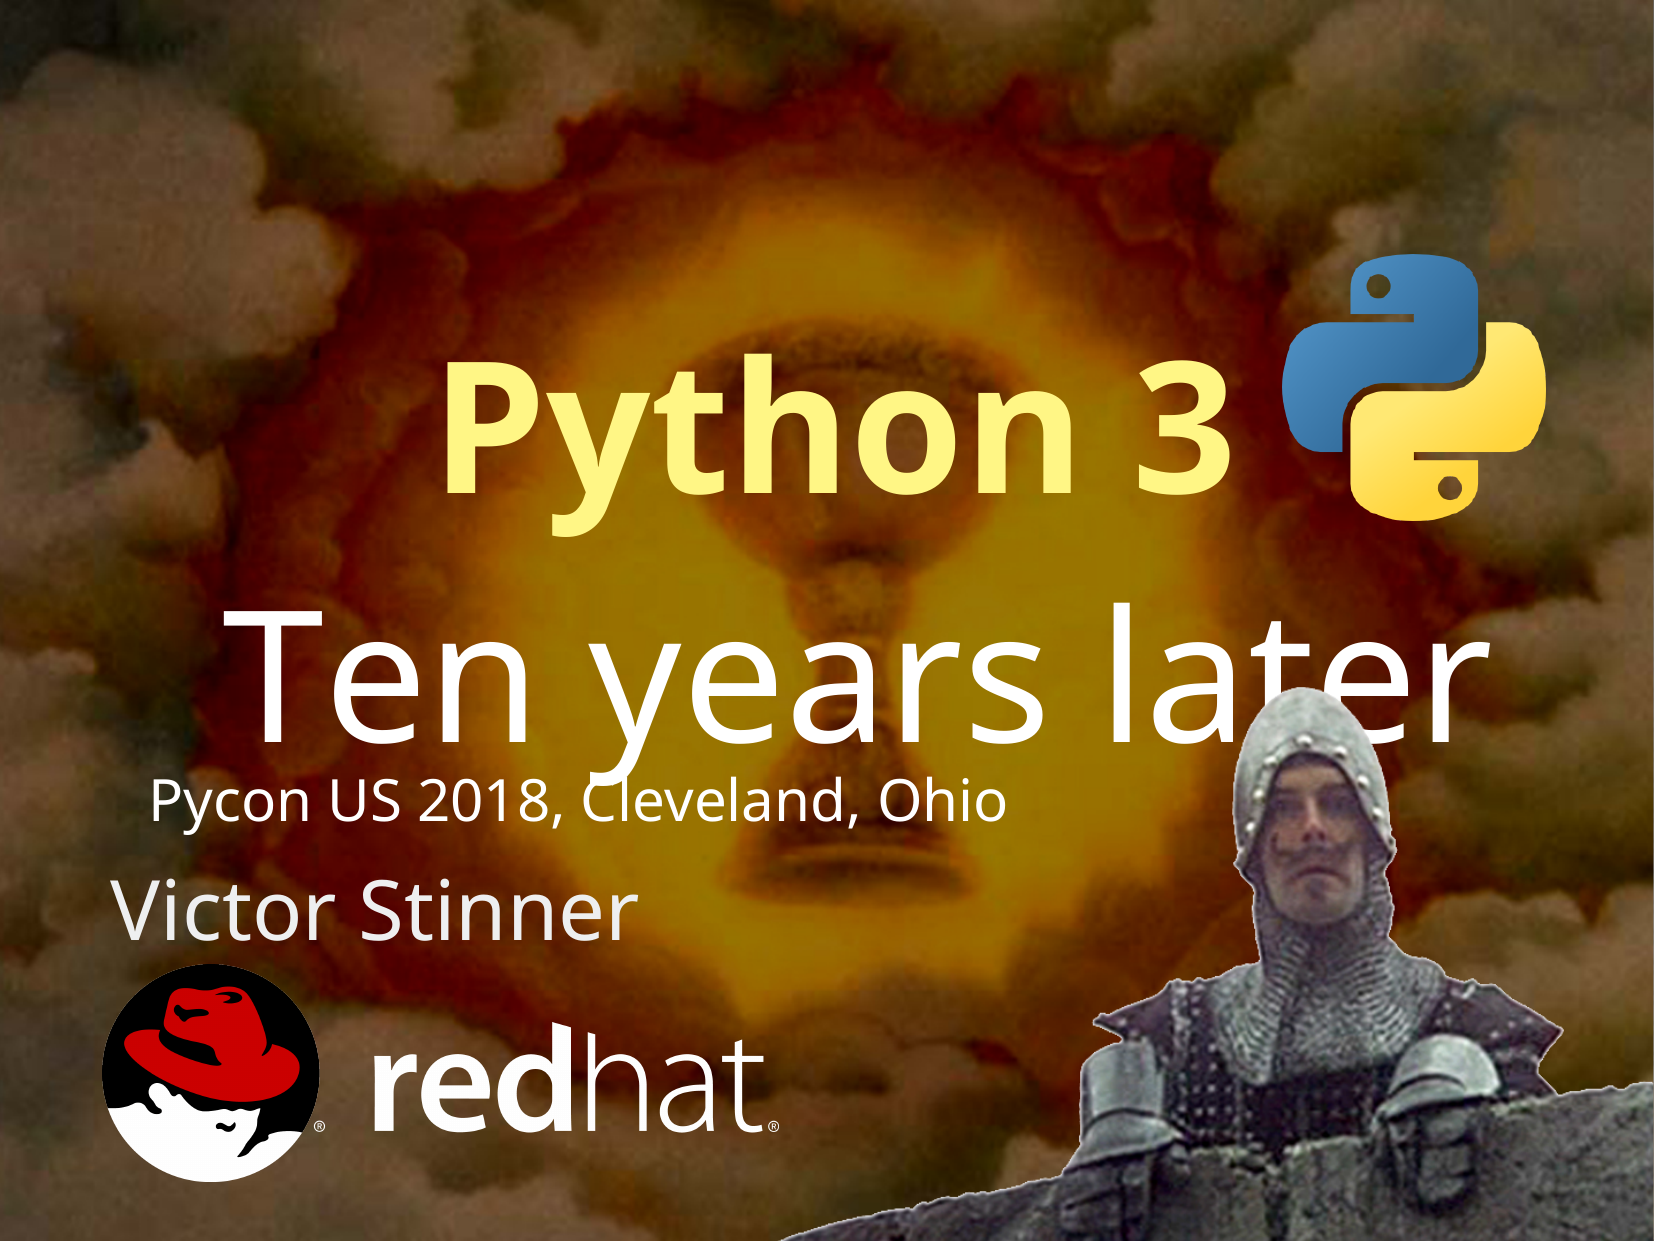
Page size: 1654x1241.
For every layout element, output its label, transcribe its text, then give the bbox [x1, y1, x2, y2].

picture [0, 0, 1654, 1241]
picture [630, 707, 641, 726]
text_box Python 3 Ten years later [79, 297, 1637, 707]
text_box Victor Stinner [96, 844, 726, 952]
subtitle Pycon US 2018, Cleveland, Ohio [0, 761, 774, 837]
